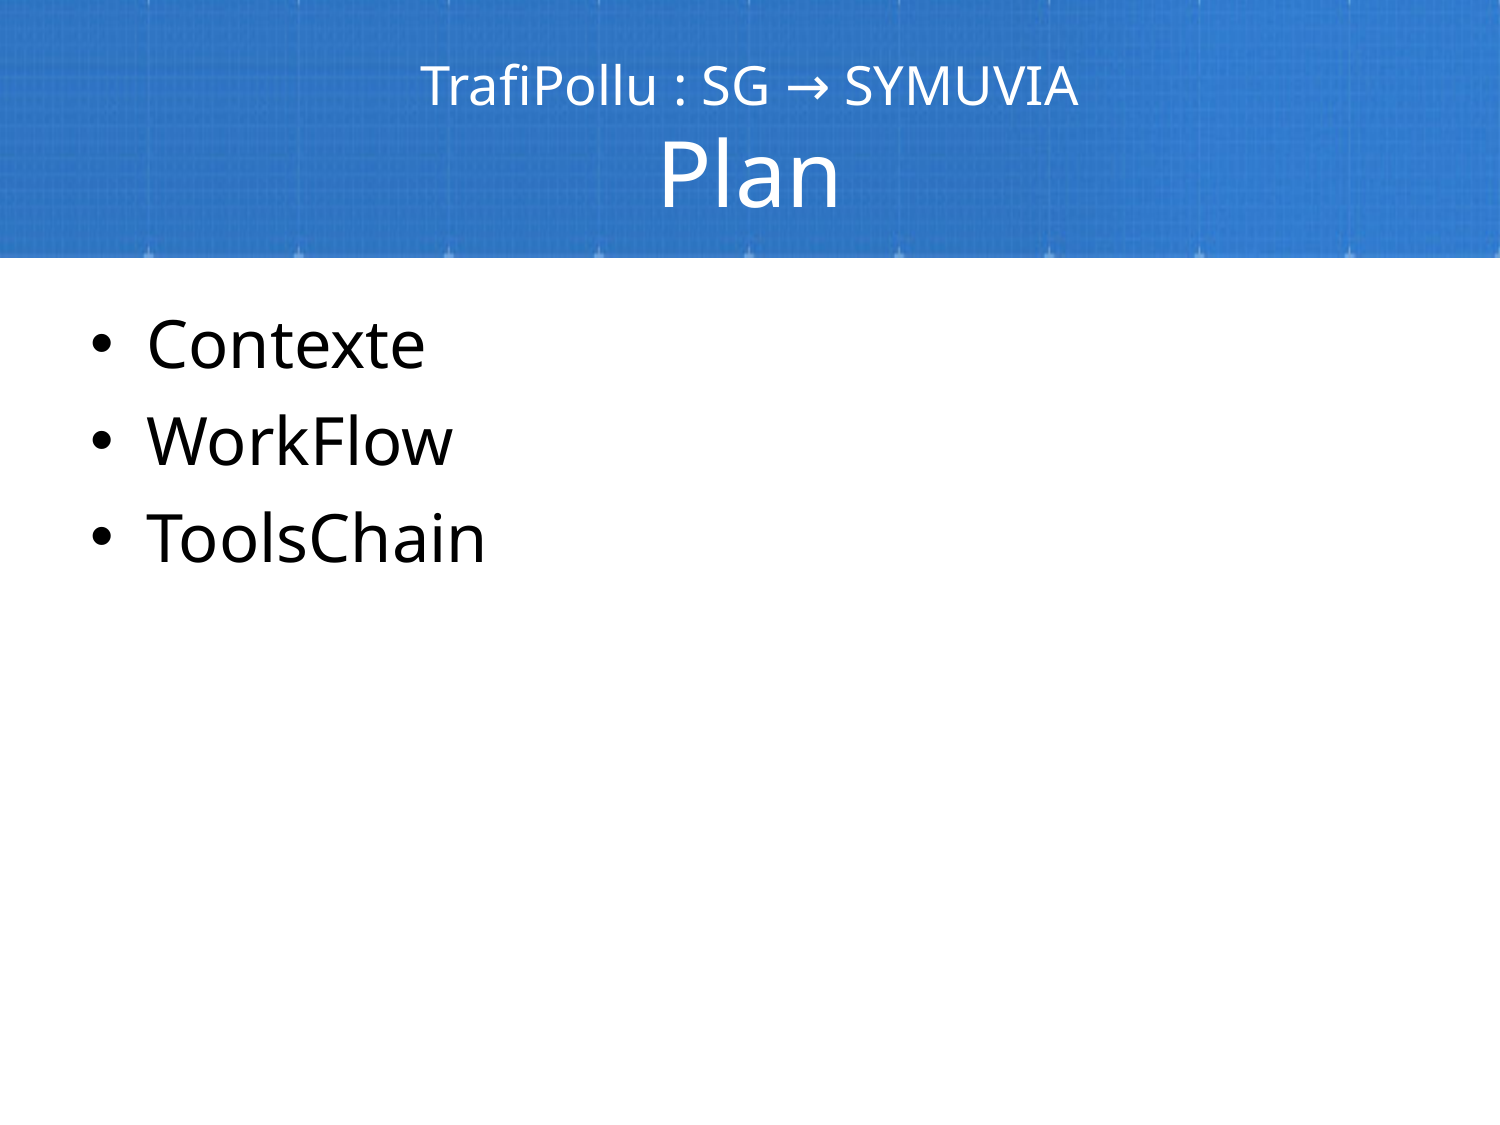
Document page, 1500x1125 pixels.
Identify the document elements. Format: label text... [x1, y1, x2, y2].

title TrafiPollu : SG → SYMUVIA Plan [35, 45, 1465, 233]
picture [0, 0, 1500, 258]
list Contexte WorkFlow ToolsChain [75, 294, 1426, 1038]
